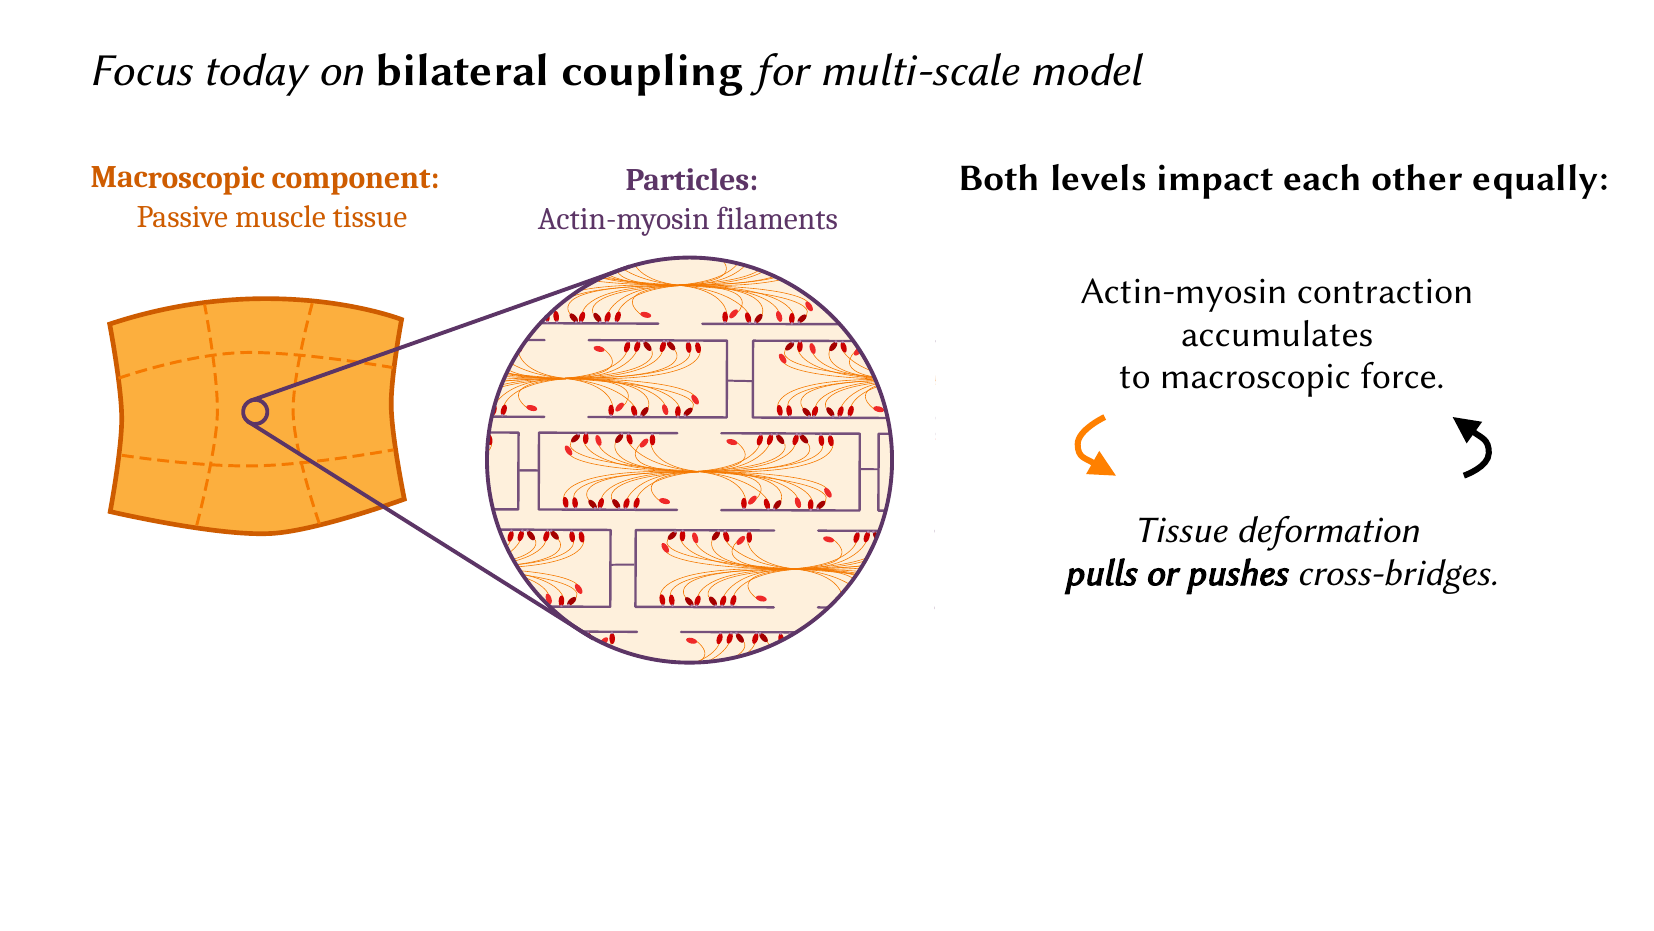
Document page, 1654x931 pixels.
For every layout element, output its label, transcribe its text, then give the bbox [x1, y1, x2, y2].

text_box Tissue deformation pulls or pushes cross-bridges. [1049, 501, 1575, 645]
picture [51, 112, 937, 739]
text_box Both levels impact each other equally: [943, 149, 1624, 208]
text_box Actin-myosin contraction accumulates to macroscopic force. [1065, 262, 1499, 406]
text_box Focus today on bilateral coupling for multi-scale model [74, 37, 1158, 105]
